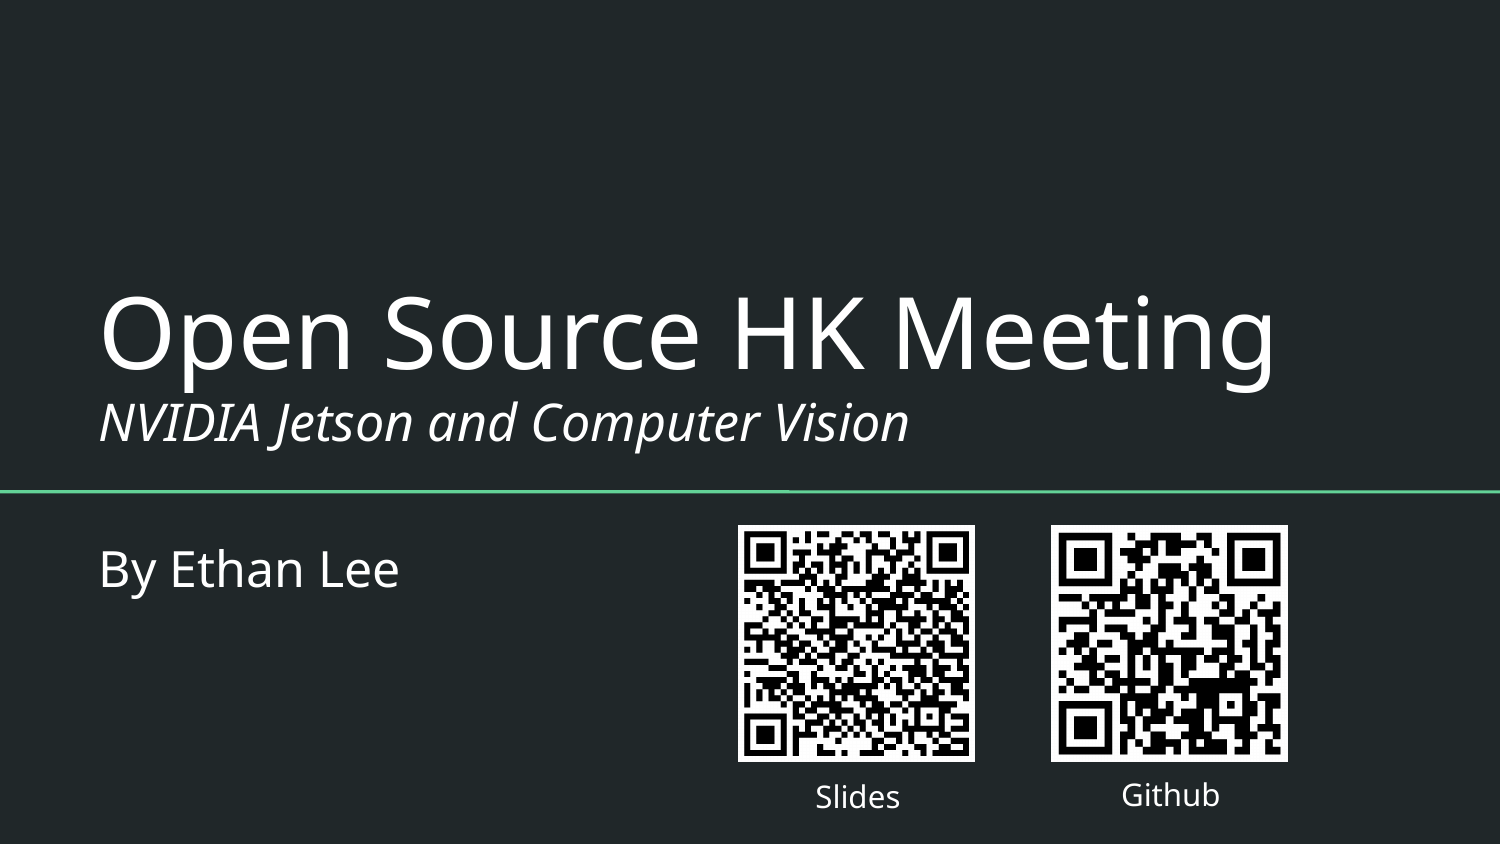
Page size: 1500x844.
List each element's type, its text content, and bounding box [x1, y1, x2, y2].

subtitle By Ethan Lee [83, 522, 1417, 626]
picture [738, 525, 975, 762]
text_box Slides [779, 761, 937, 837]
text_box Github [1092, 760, 1250, 835]
picture [1051, 525, 1288, 762]
title Open Source HK Meeting NVIDIA Jetson and Computer Vision [83, 206, 1417, 467]
